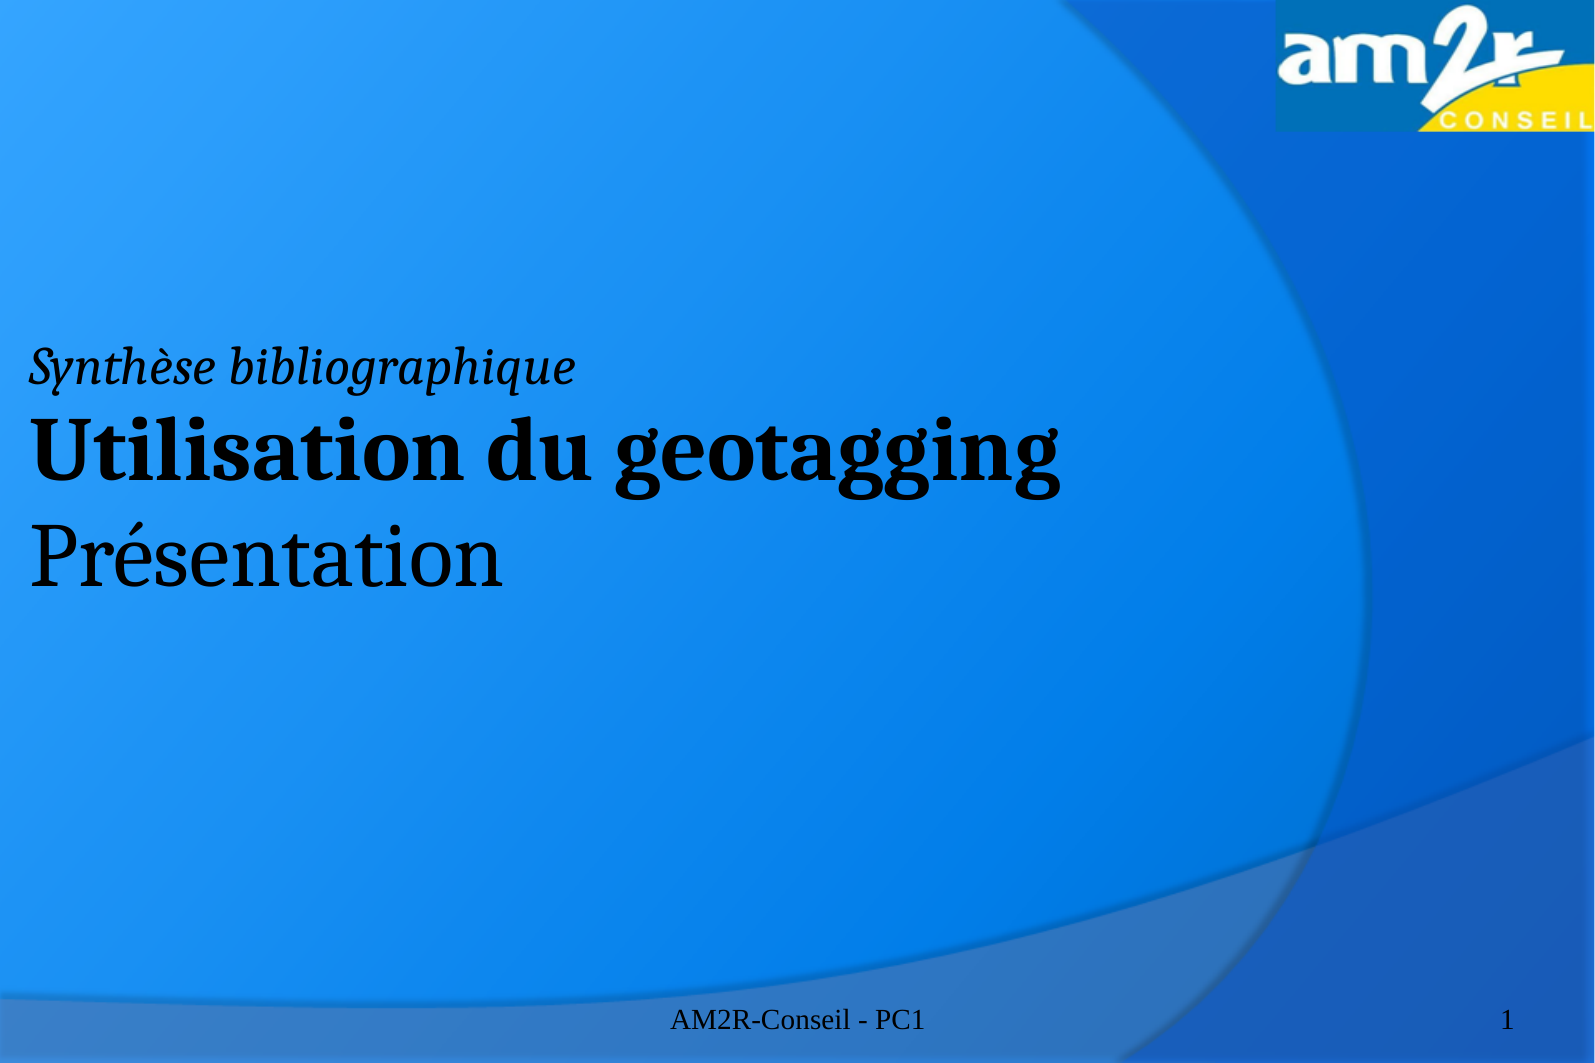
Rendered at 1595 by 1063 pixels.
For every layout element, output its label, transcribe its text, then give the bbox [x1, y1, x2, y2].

picture [0, 0, 1595, 1063]
title Synthèse bibliographique Utilisation du geotagging Présentation [29, 295, 1329, 650]
